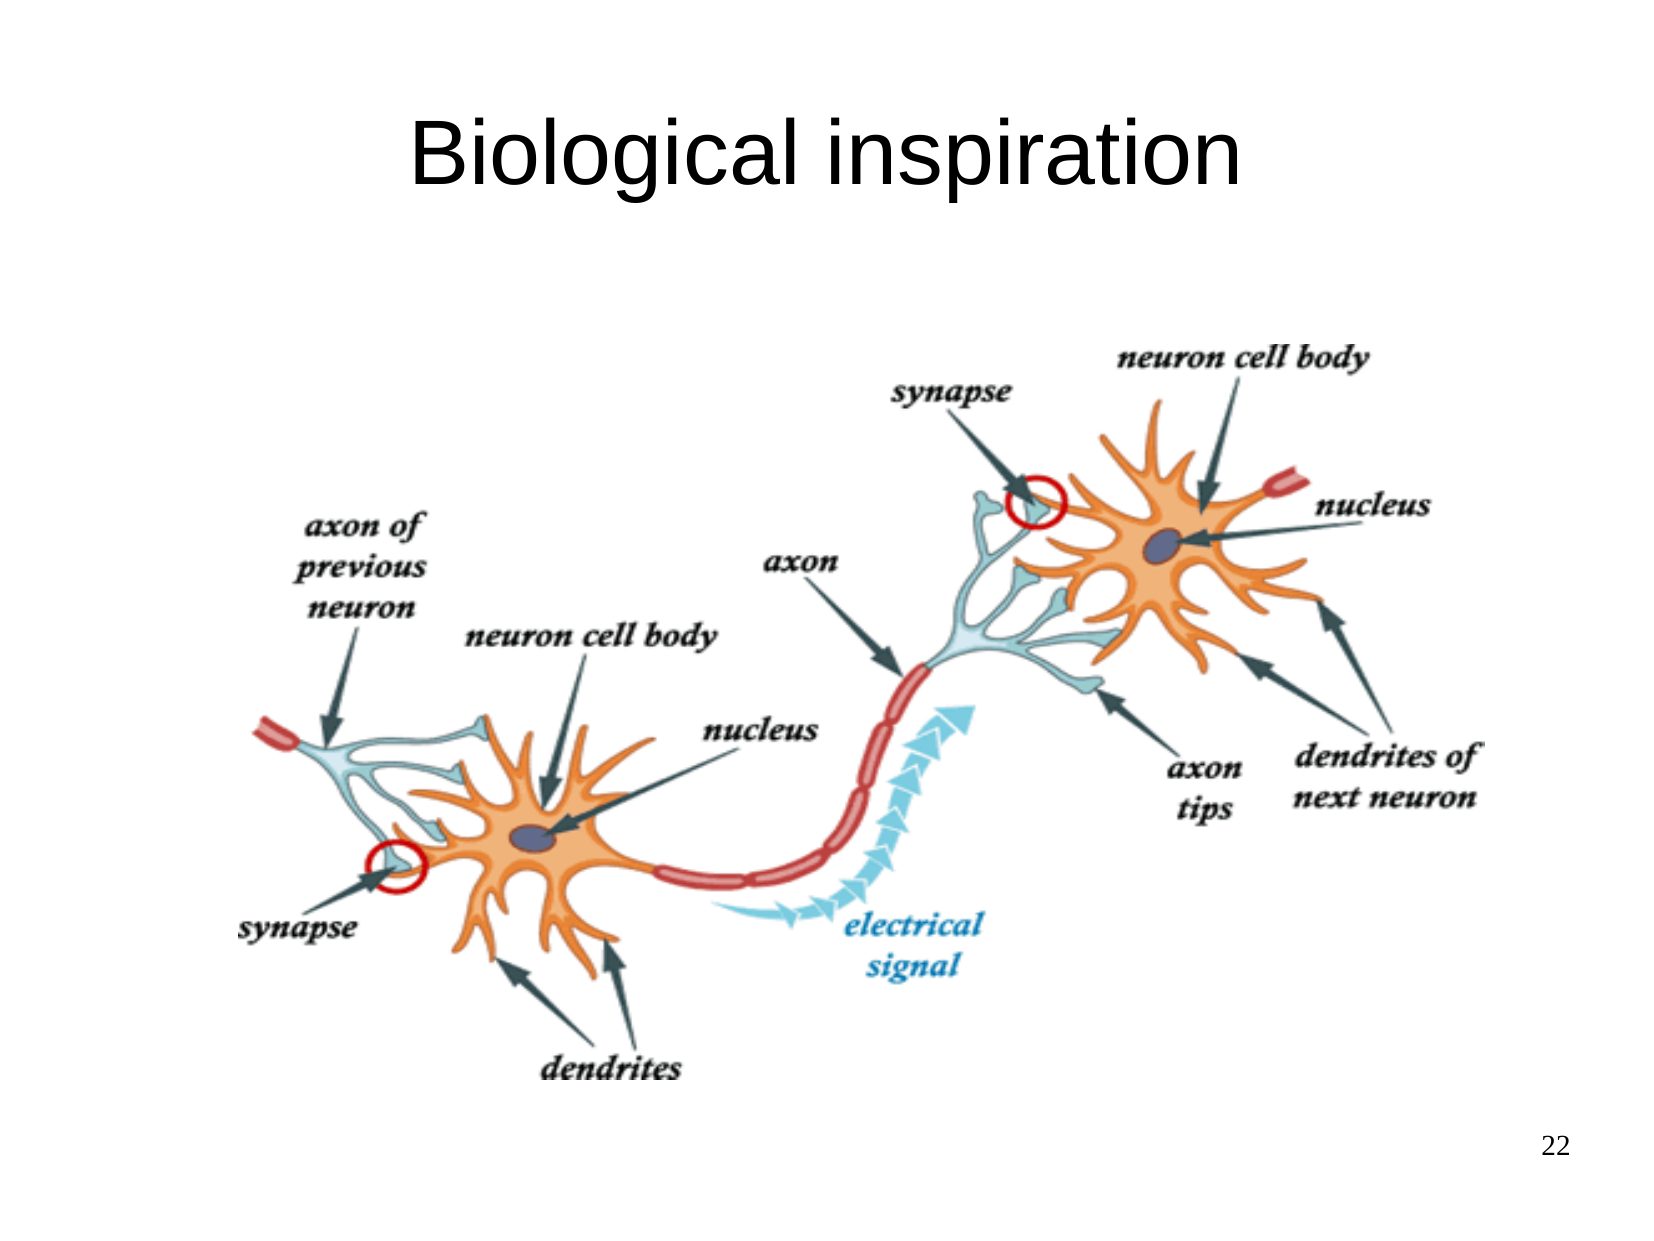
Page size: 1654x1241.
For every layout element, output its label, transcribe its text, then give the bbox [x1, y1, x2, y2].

title Biological inspiration [82, 49, 1571, 257]
picture [238, 344, 1486, 1081]
